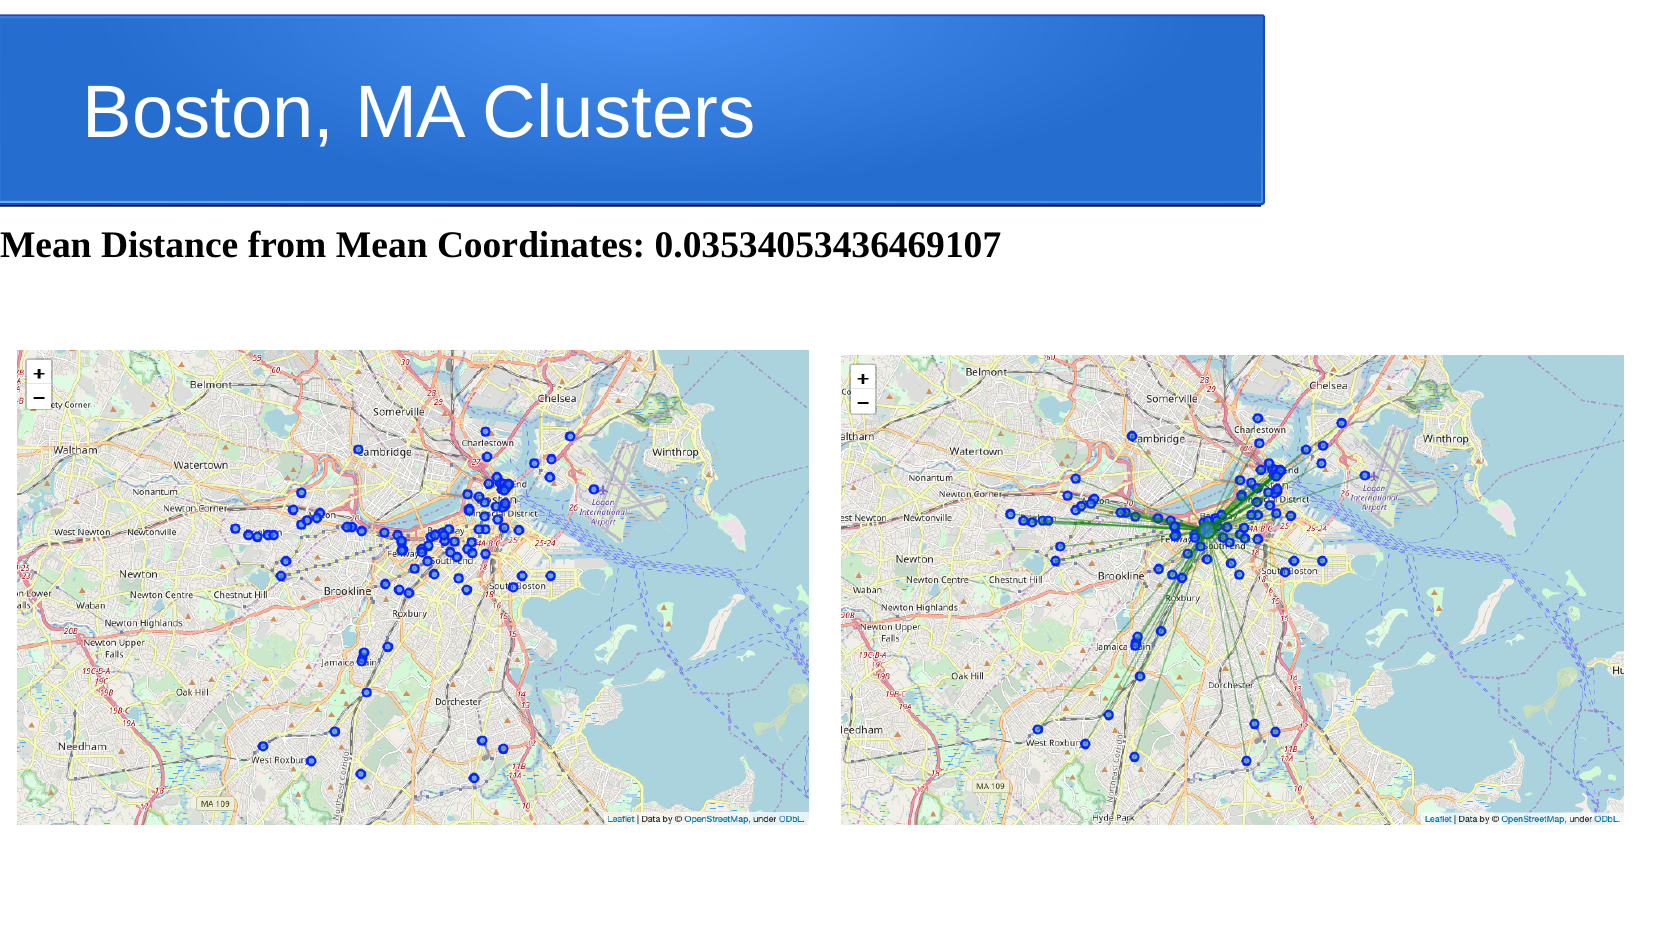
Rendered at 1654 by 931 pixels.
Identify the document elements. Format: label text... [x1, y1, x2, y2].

list Mean Distance from Mean Coordinates: 0.03534053436469107 [0, 224, 1654, 931]
title Boston, MA Clusters [82, 35, 1235, 189]
picture [840, 355, 1624, 826]
picture [15, 348, 811, 826]
